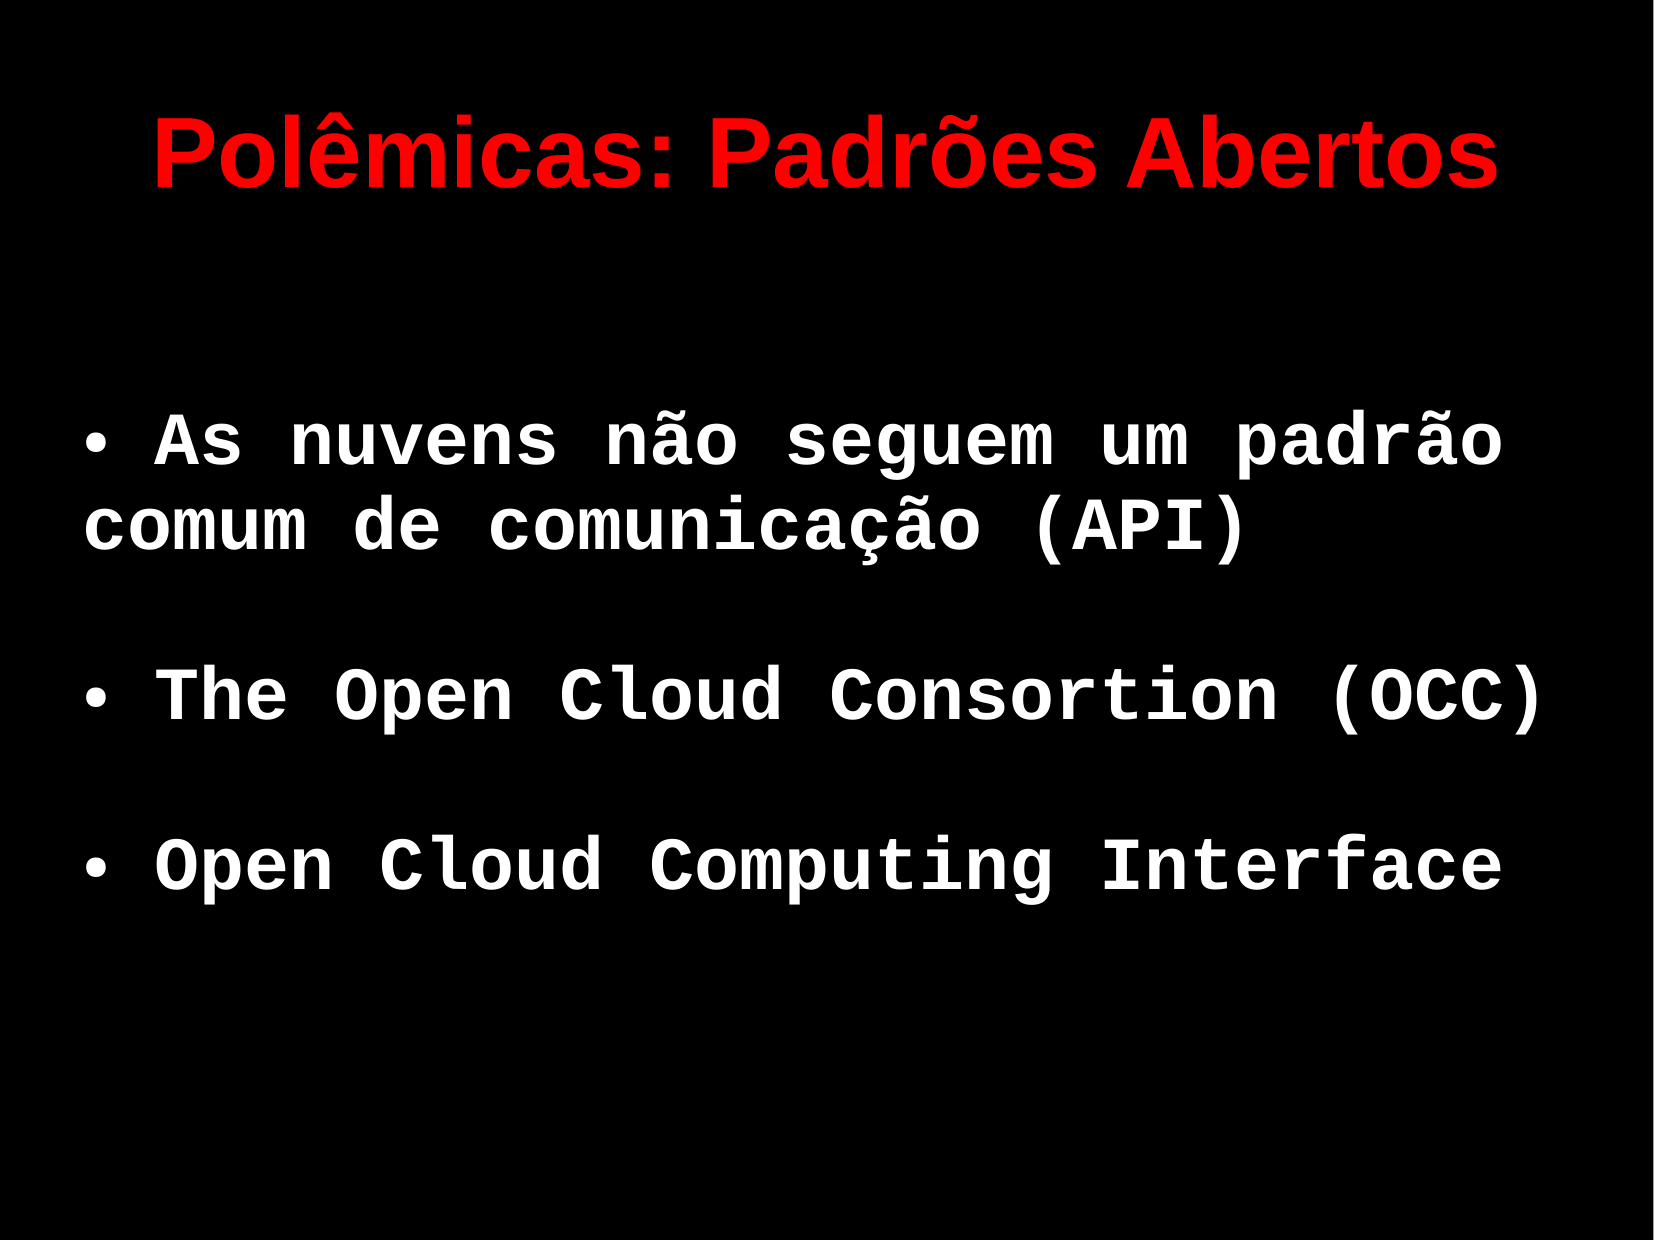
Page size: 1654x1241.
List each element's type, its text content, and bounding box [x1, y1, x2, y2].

subtitle As nuvens não seguem um padrão comum de comunicação (API) The Open Cloud Consortion (OCC) Open Cloud Computing Interface [82, 290, 1571, 1109]
title Polêmicas: Padrões Abertos [82, 49, 1571, 257]
